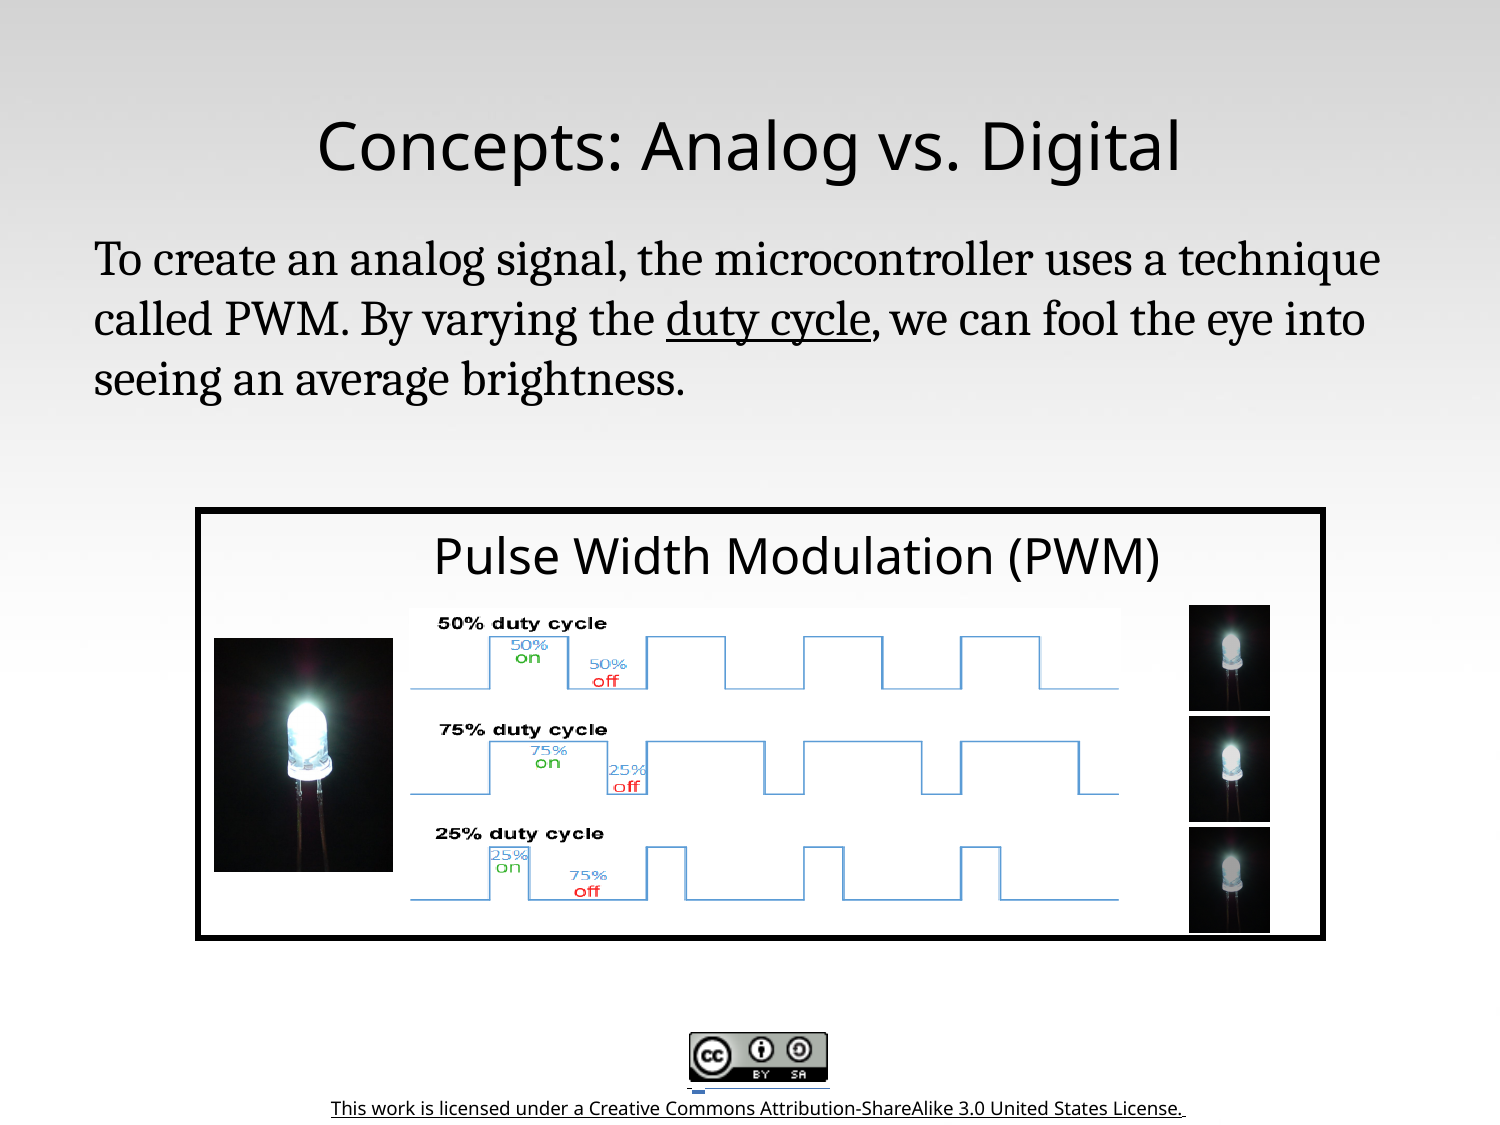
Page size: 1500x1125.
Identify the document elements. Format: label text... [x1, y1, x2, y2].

title Concepts: Analog vs. Digital [112, 50, 1388, 217]
list Pulse Width Modulation (PWM) [330, 517, 1266, 626]
list To create an analog signal, the microcontroller uses a technique called PWM. By varying the duty cycle, we can fool the eye into seeing an average brightness. [79, 217, 1426, 456]
picture [0, 0, 1500, 1125]
